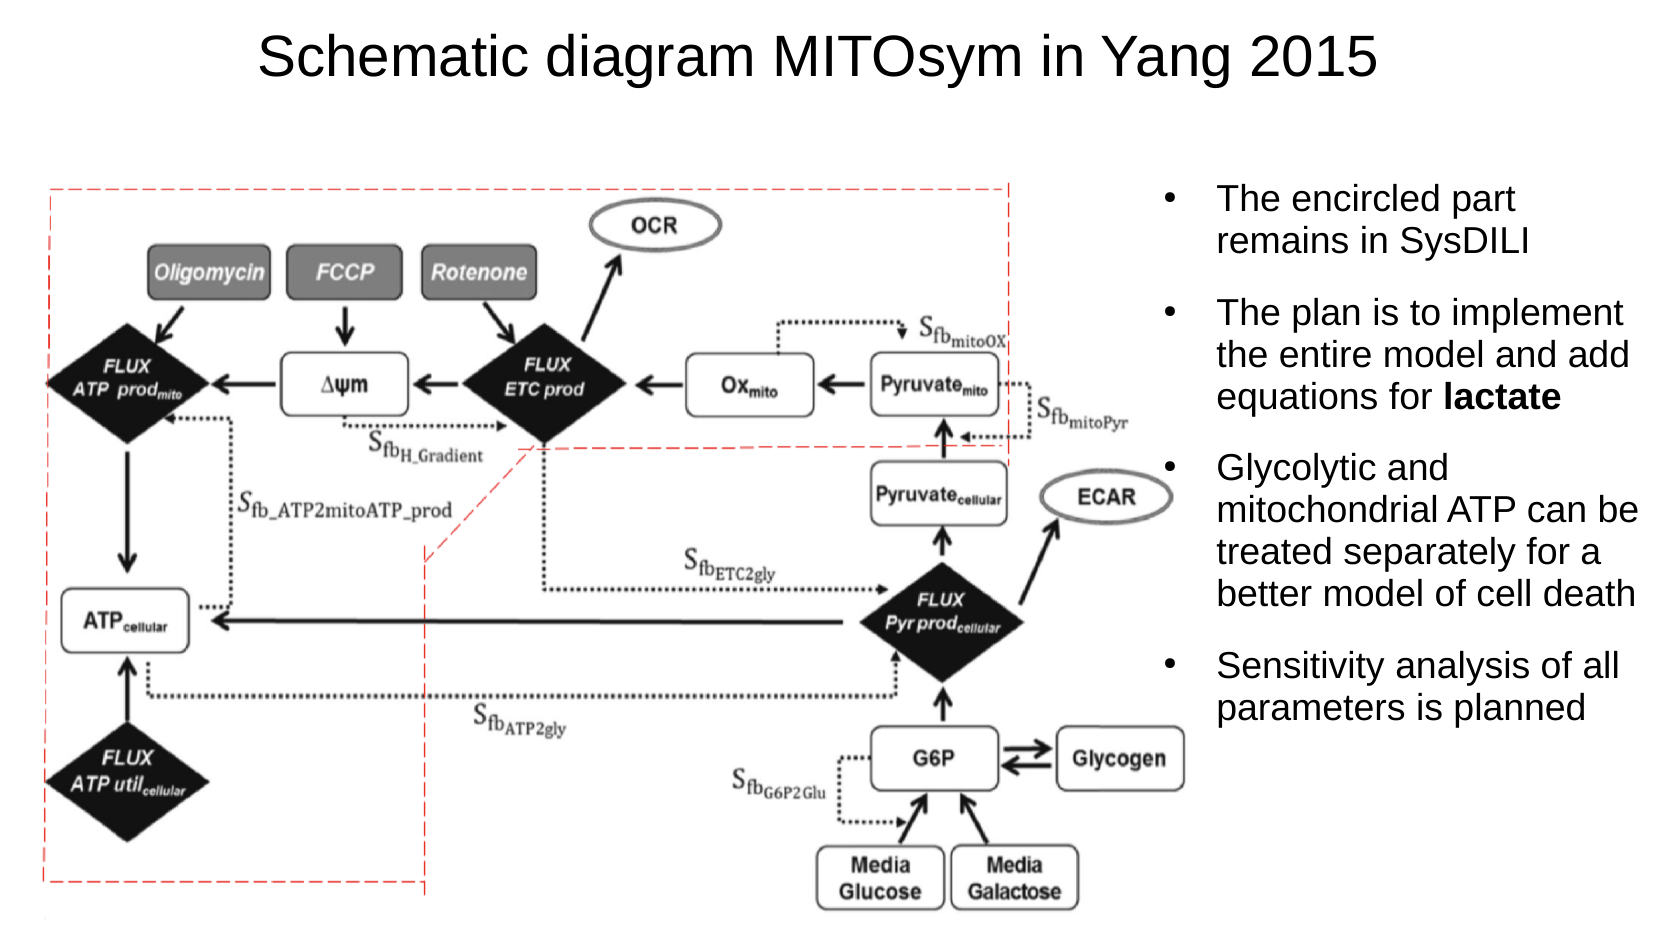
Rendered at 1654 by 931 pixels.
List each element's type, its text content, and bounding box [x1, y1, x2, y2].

title Schematic diagram MITOsym in Yang 2015 [82, 0, 1571, 134]
picture [0, 162, 1211, 931]
list The encircled part remains in SysDILI The plan is to implement the entire model and add equations for lactate Glycolytic and mitochondrial ATP can be treated separately for a better model of cell death Sensitivity analysis of all parameters is planned [1145, 64, 1648, 875]
